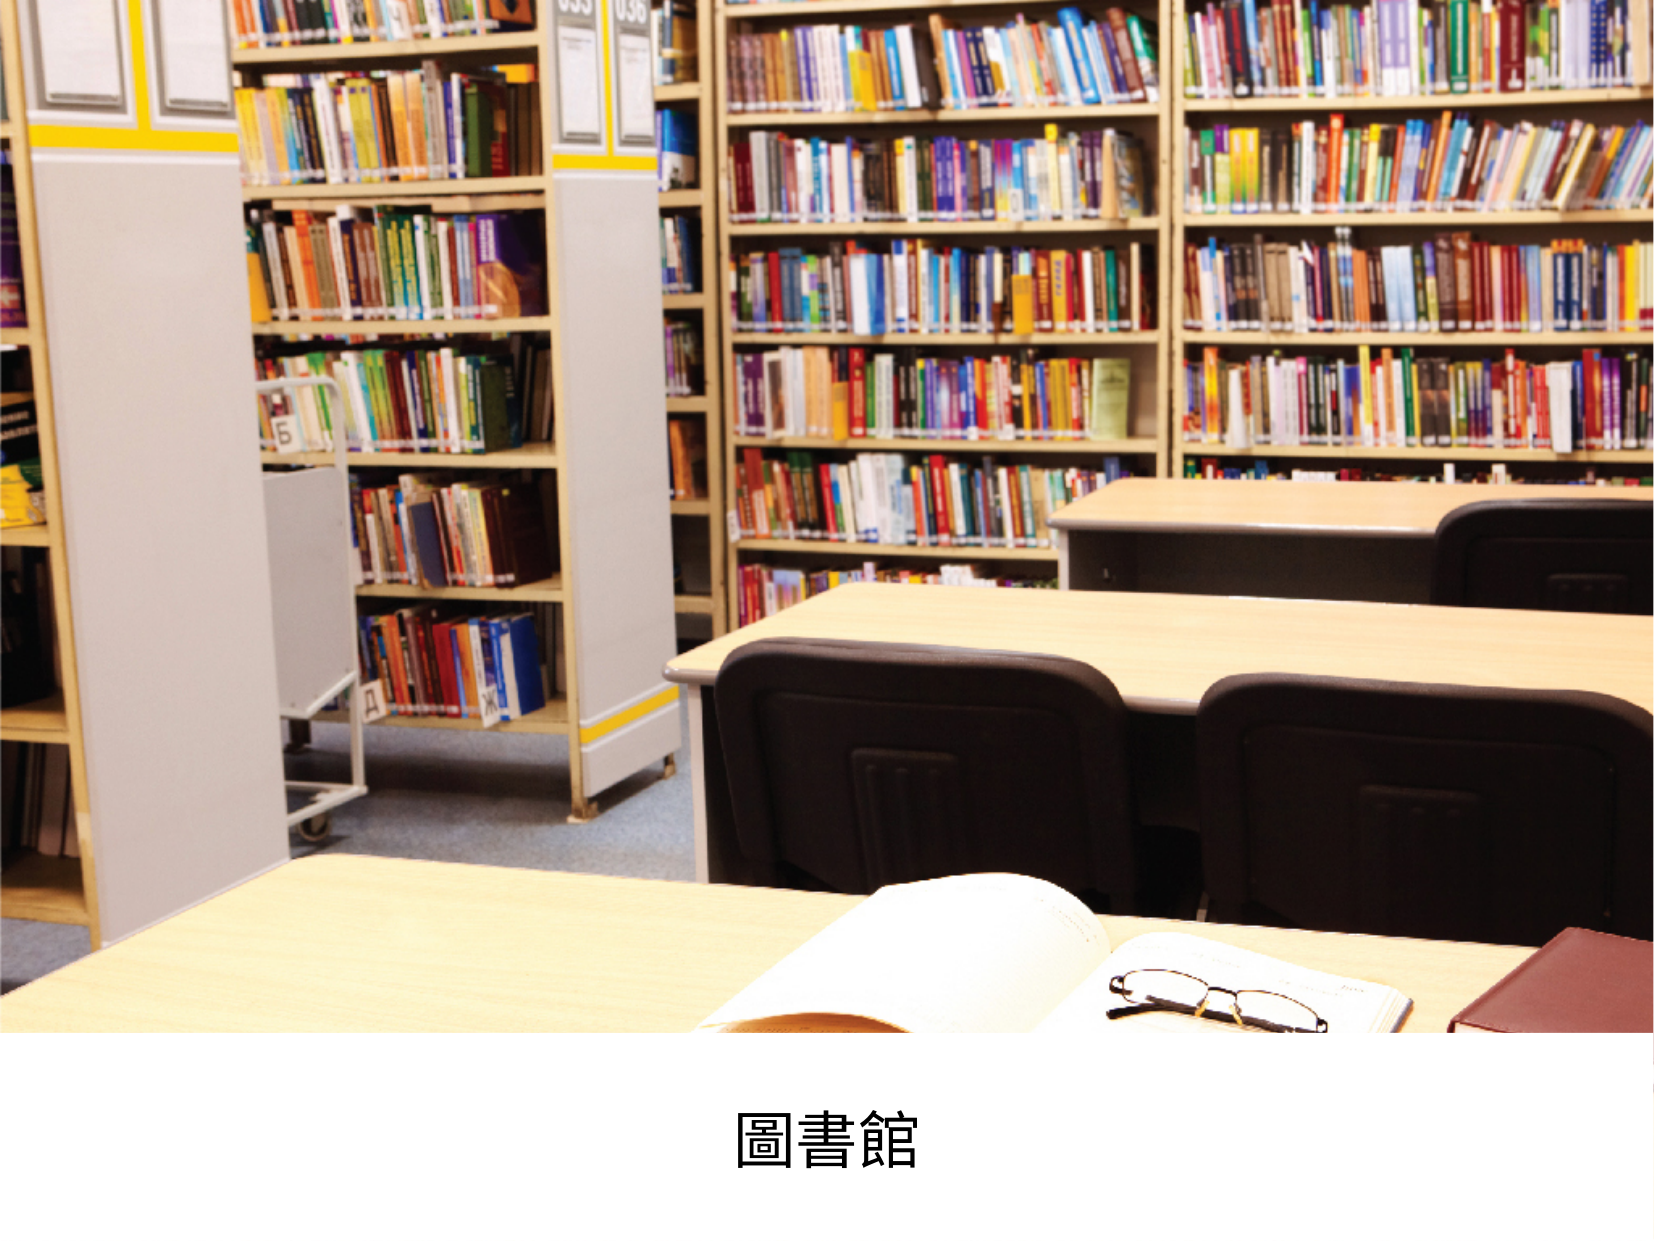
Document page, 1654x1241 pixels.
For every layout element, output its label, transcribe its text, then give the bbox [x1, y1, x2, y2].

title 圖書館 [0, 1032, 1654, 1241]
picture [0, 0, 1654, 1032]
